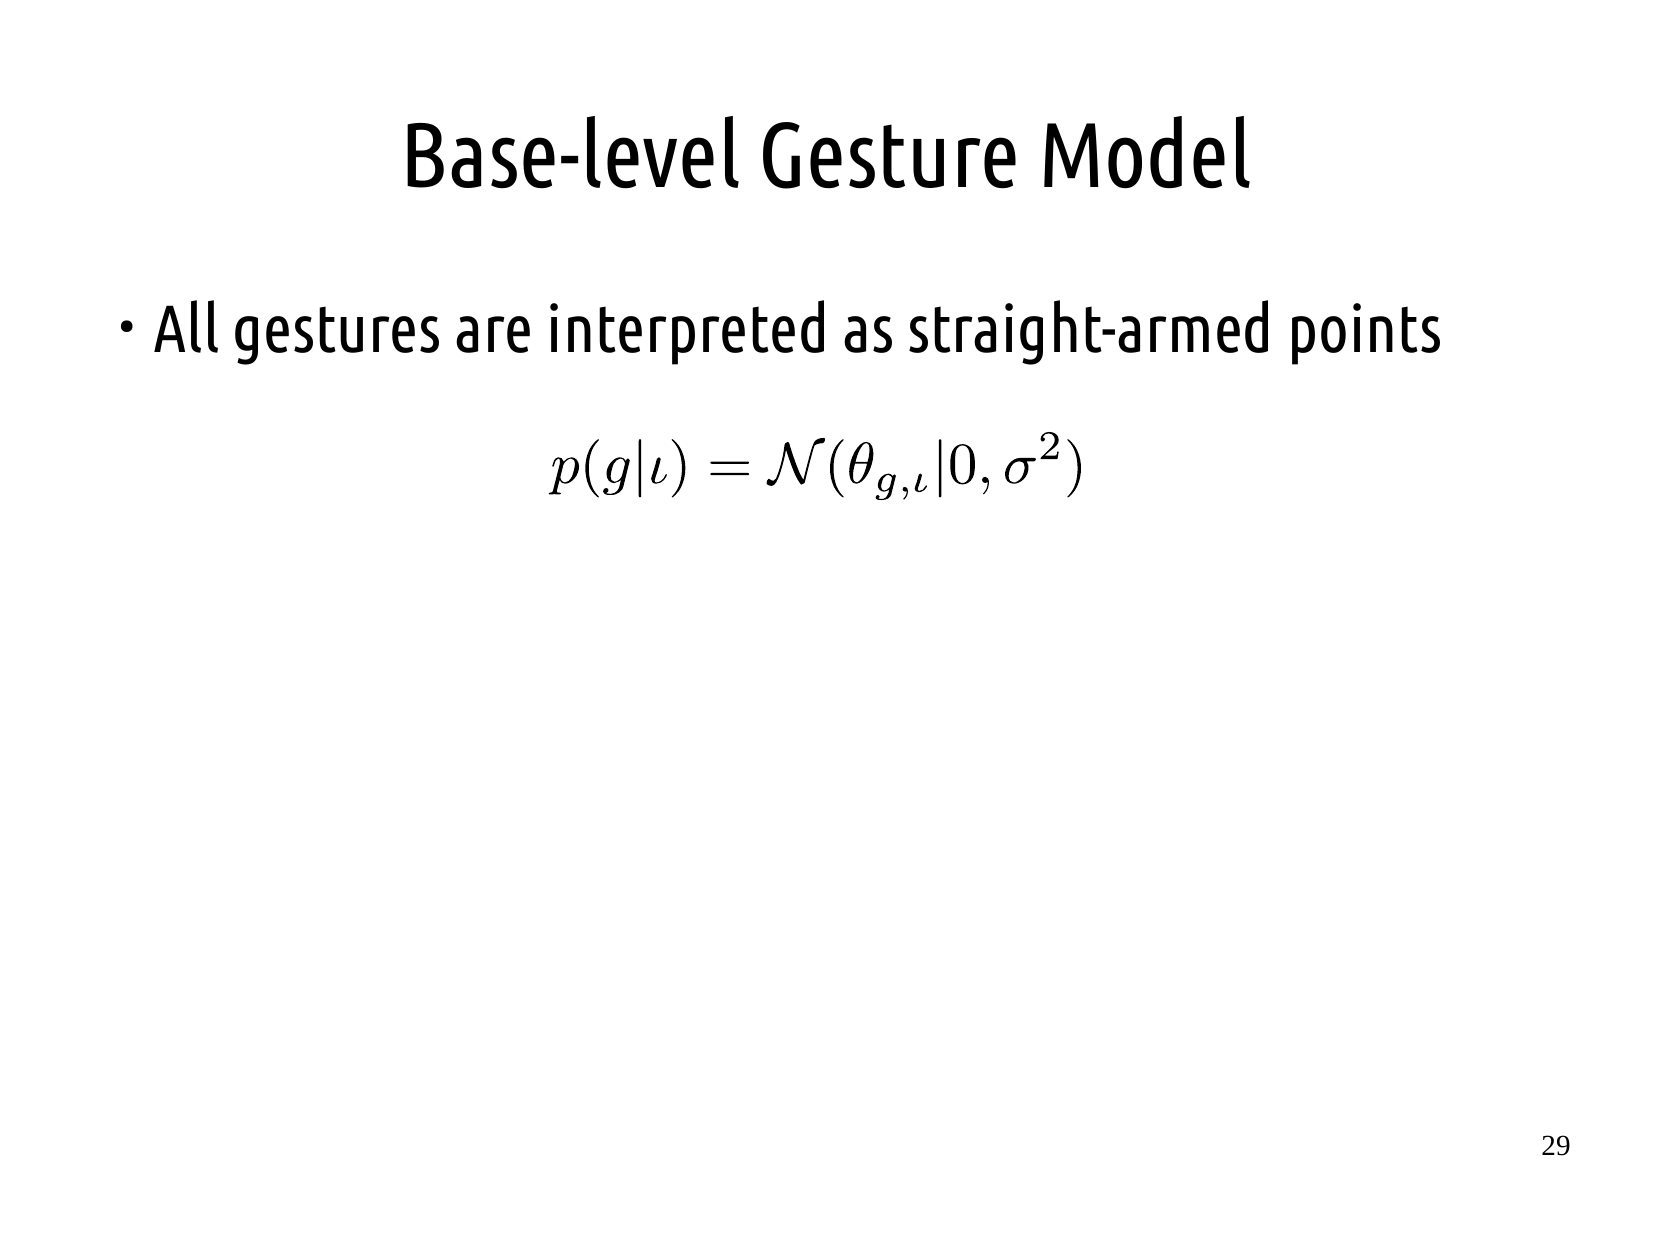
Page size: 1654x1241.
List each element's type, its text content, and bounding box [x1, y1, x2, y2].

list All gestures are interpreted as straight-armed points [82, 290, 1571, 1010]
title Base-level Gesture Model [82, 49, 1571, 257]
text_box [548, 431, 1087, 501]
